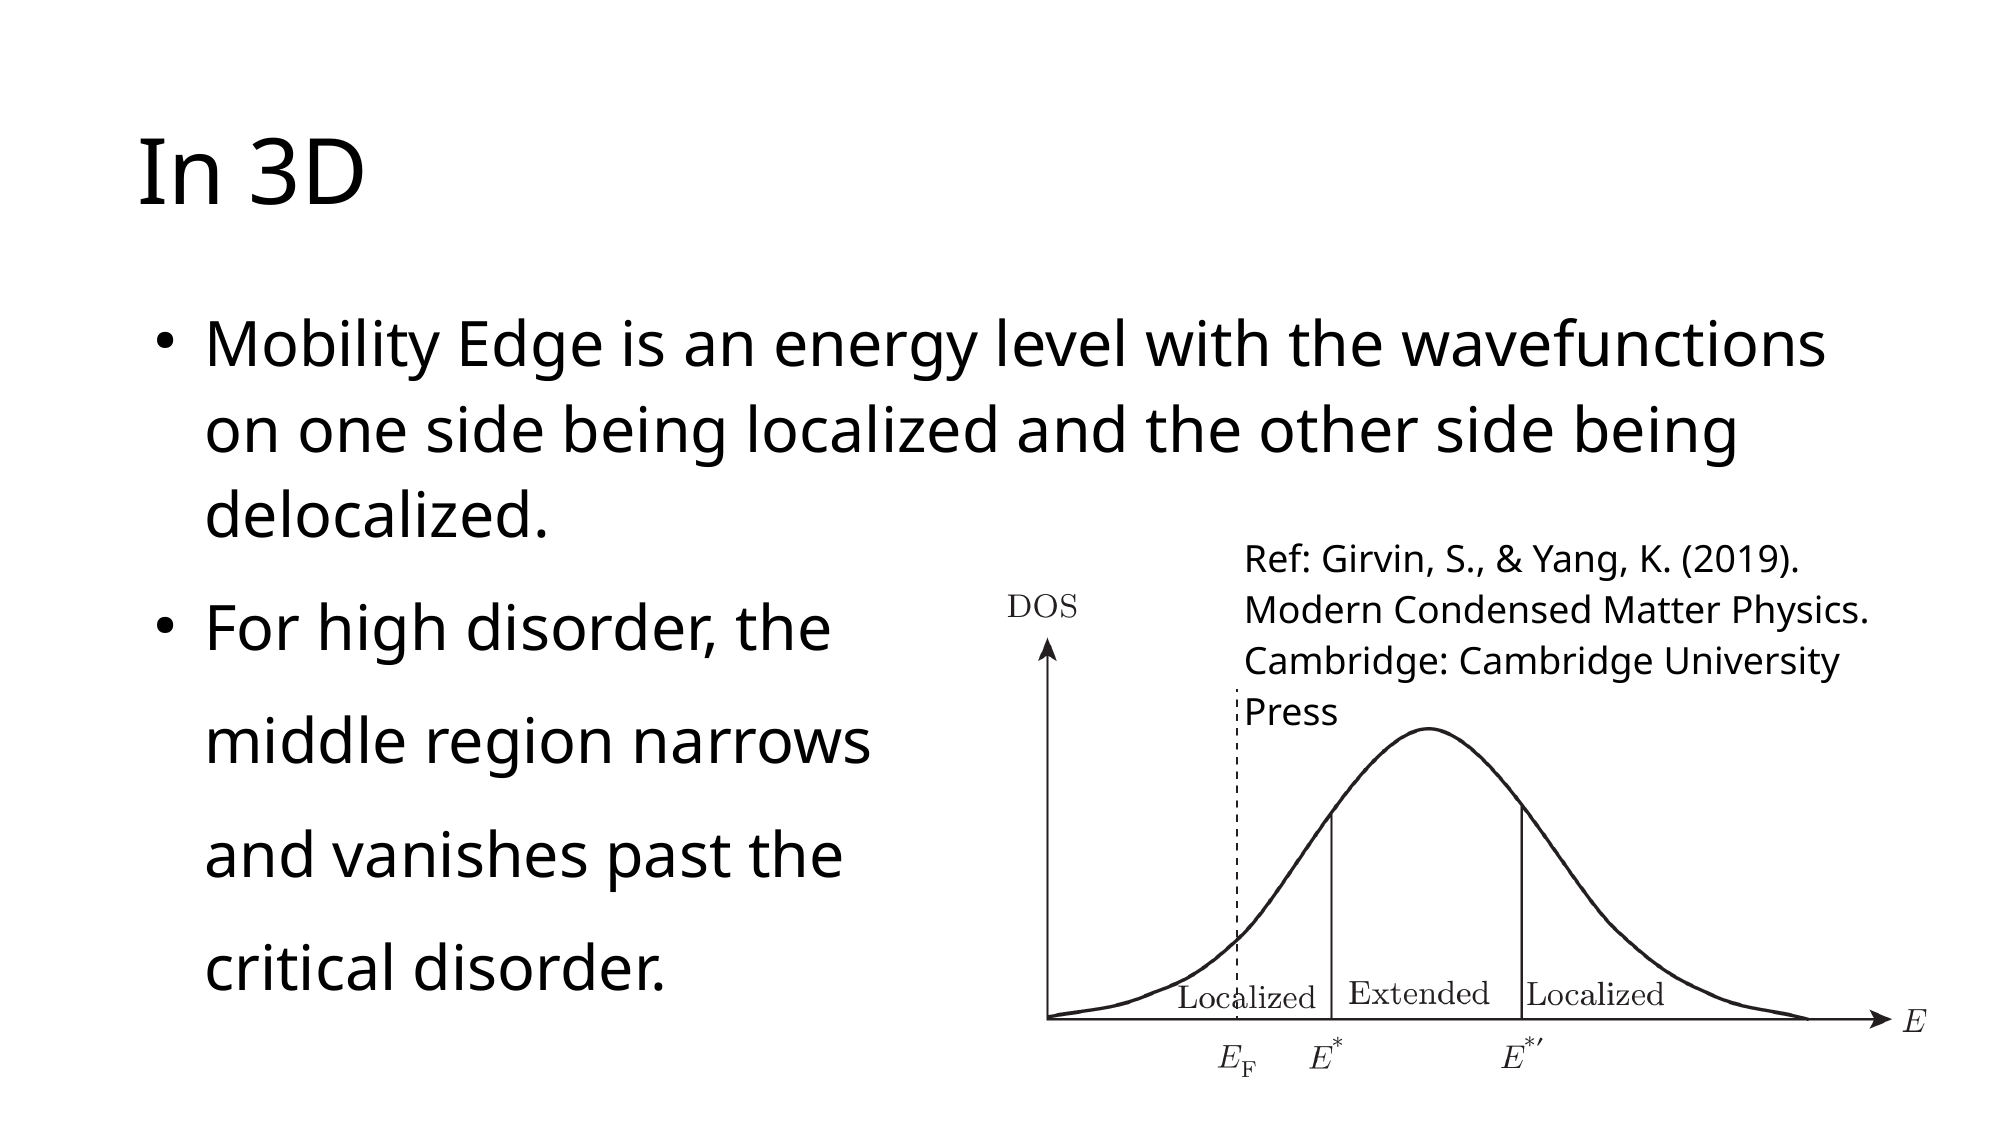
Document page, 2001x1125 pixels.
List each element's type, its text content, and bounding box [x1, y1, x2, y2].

picture [975, 554, 1953, 1088]
list Mobility Edge is an energy level with the wavefunctions on one side being localized and the other side being delocalized. For high disorder, the middle region narrows and vanishes past the critical disorder. [137, 299, 1863, 1014]
text_box Ref: Girvin, S., & Yang, K. (2019). Modern Condensed Matter Physics. Cambridge: Cambridge University Press [1229, 525, 1951, 685]
title In 3D [137, 59, 1863, 278]
